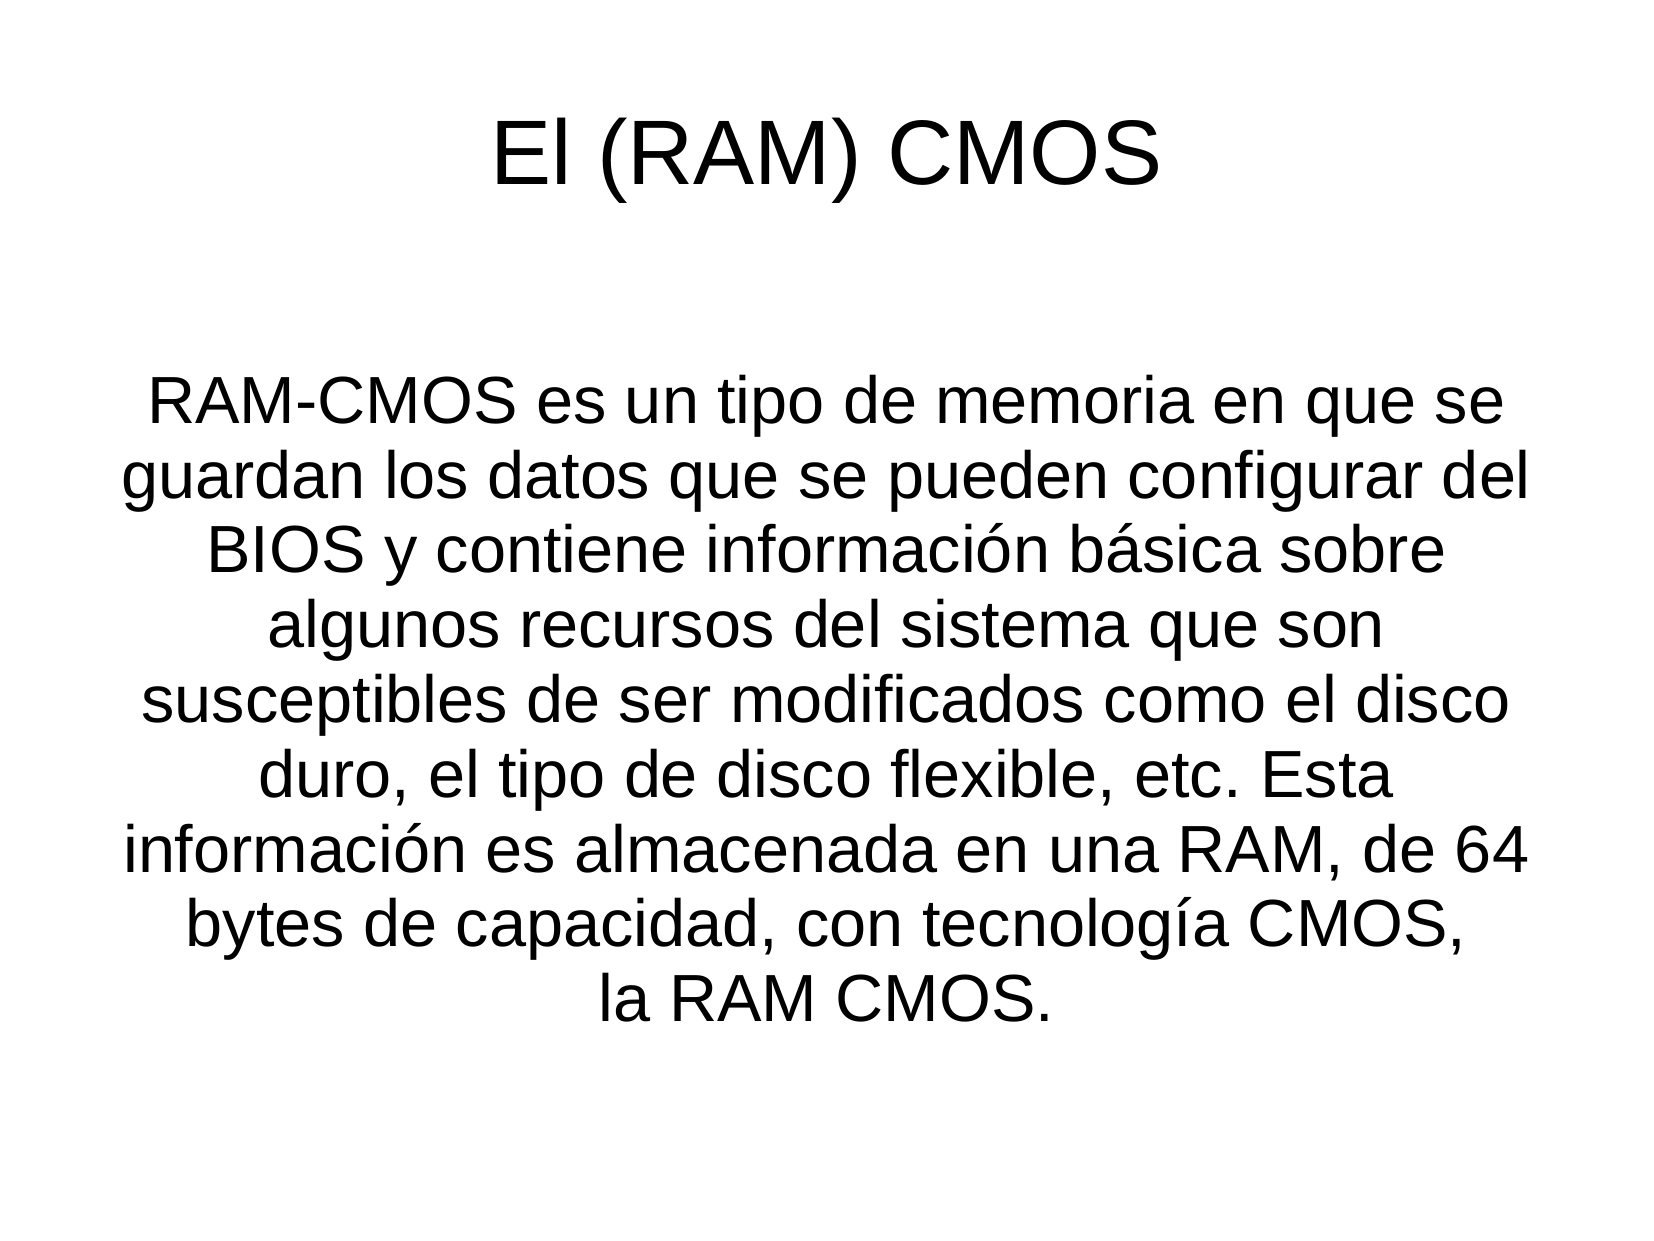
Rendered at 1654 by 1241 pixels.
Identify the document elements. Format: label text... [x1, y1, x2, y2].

subtitle RAM-CMOS es un tipo de memoria en que se guardan los datos que se pueden configurar del BIOS y contiene información básica sobre algunos recursos del sistema que son susceptibles de ser modificados como el disco duro, el tipo de disco flexible, etc. Esta información es almacenada en una RAM, de 64 bytes de capacidad, con tecnología CMOS, la RAM CMOS. [82, 297, 1571, 1102]
title El (RAM) CMOS [82, 49, 1571, 257]
